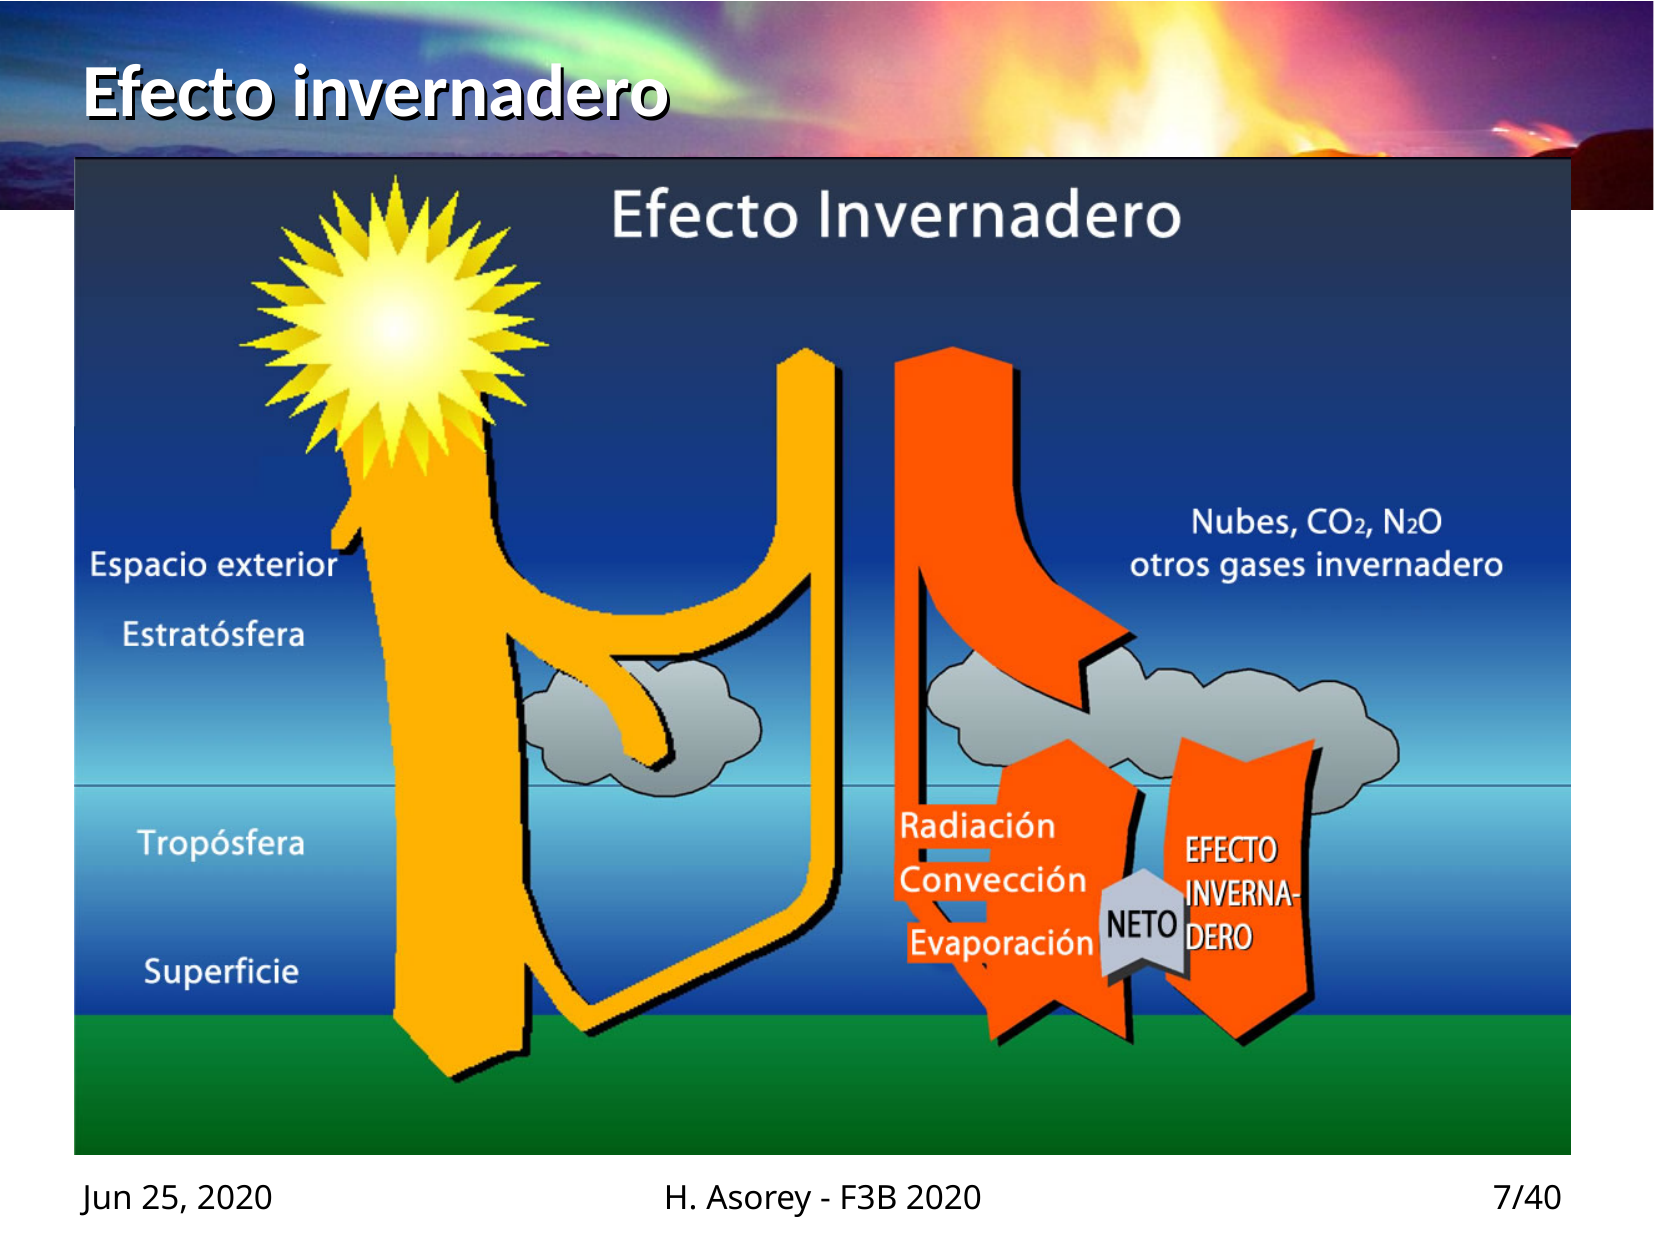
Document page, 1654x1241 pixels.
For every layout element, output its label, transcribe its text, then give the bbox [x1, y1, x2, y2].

title Efecto invernadero [82, 49, 1571, 147]
picture [0, 1, 1654, 1156]
